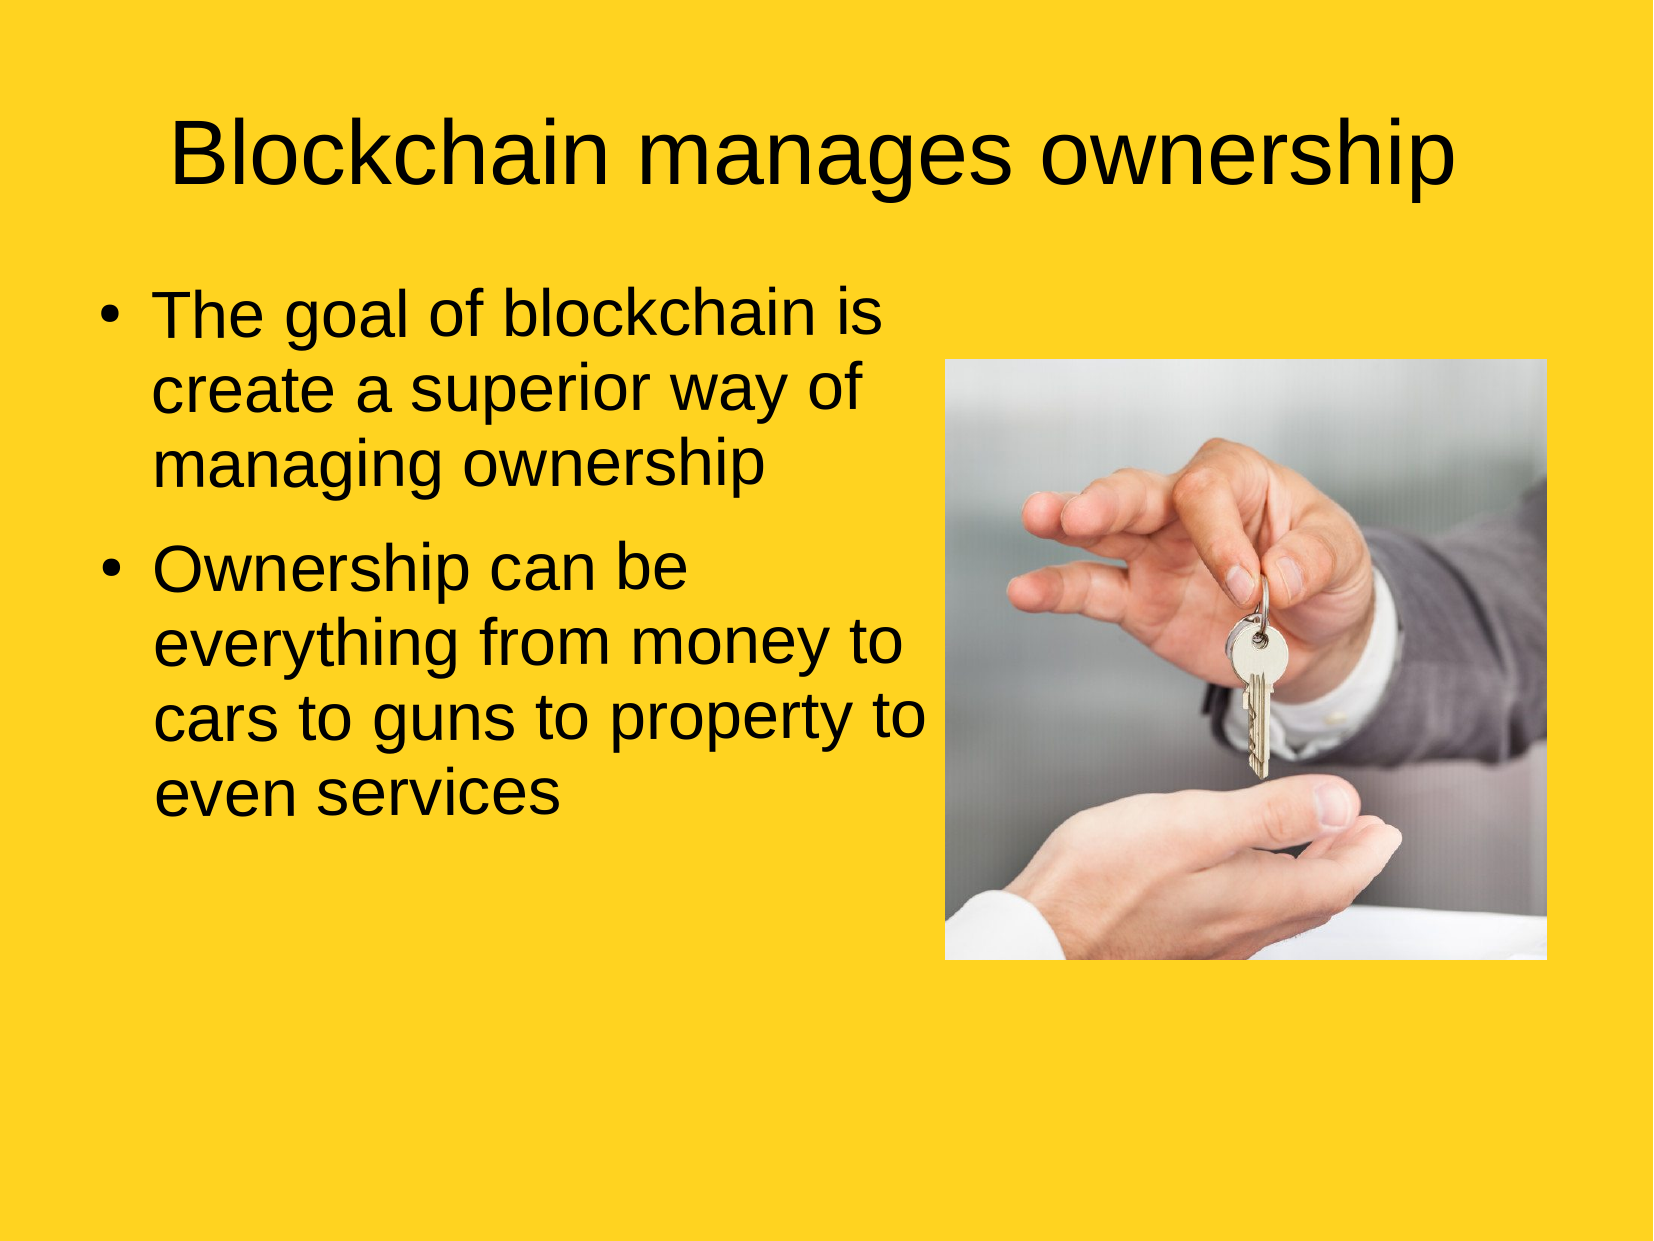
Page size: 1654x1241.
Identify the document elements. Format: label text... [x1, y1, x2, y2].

picture [945, 359, 1547, 960]
title Blockchain manages ownership [82, 49, 1571, 257]
list The goal of blockchain is create a superior way of managing ownership Ownership can be everything from money to cars to guns to property to even services [80, 273, 933, 1097]
